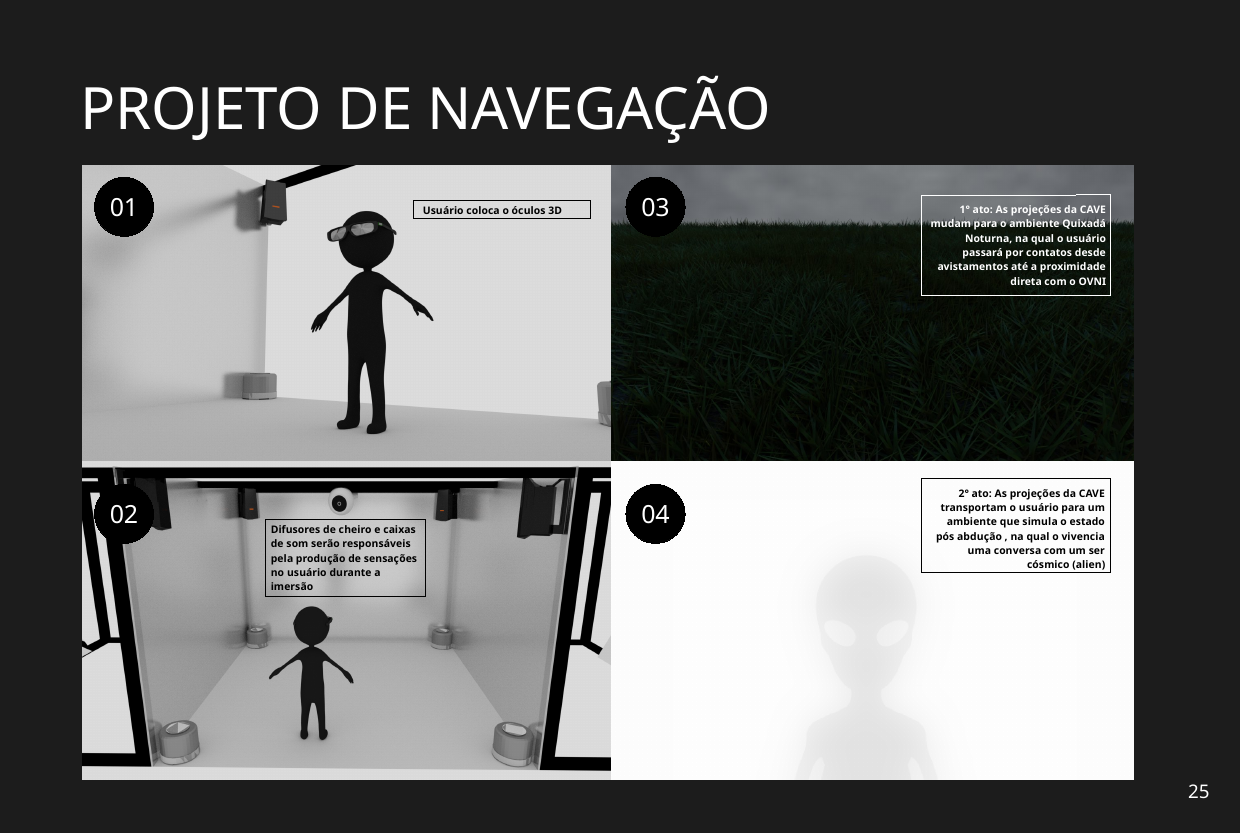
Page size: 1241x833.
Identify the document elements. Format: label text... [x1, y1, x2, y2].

text_box Usuário coloca o óculos 3D [408, 195, 596, 224]
title 25 [1181, 778, 1217, 805]
text_box 03 [625, 177, 686, 237]
text_box 2° ato: As projeções da CAVE transportam o usuário para um ambiente que simula o estado pós abdução , na qual o vivencia uma conversa com um ser cósmico (alien) [921, 478, 1123, 594]
text_box Difusores de cheiro e caixas de som serão responsáveis pela produção de sensações no usuário durante a imersão [256, 506, 440, 610]
text_box 02 [94, 484, 154, 544]
text_box 01 [94, 177, 154, 237]
title PROJETO DE NAVEGAÇÃO [80, 26, 1156, 188]
text_box 04 [625, 484, 686, 544]
text_box 2° ato: As projeções da CAVE transportam o usuário para um ambiente que simula o estado pós abdução , na qual o vivencia uma conversa com um ser cósmico (alien) [922, 479, 1110, 572]
text_box 1° ato: As projeções da CAVE mudam para o ambiente Quixadá Noturna, na qual o usuário passará por contatos desde avistamentos até a proximidade direta com o OVNI [915, 194, 1129, 323]
picture [82, 165, 1134, 780]
